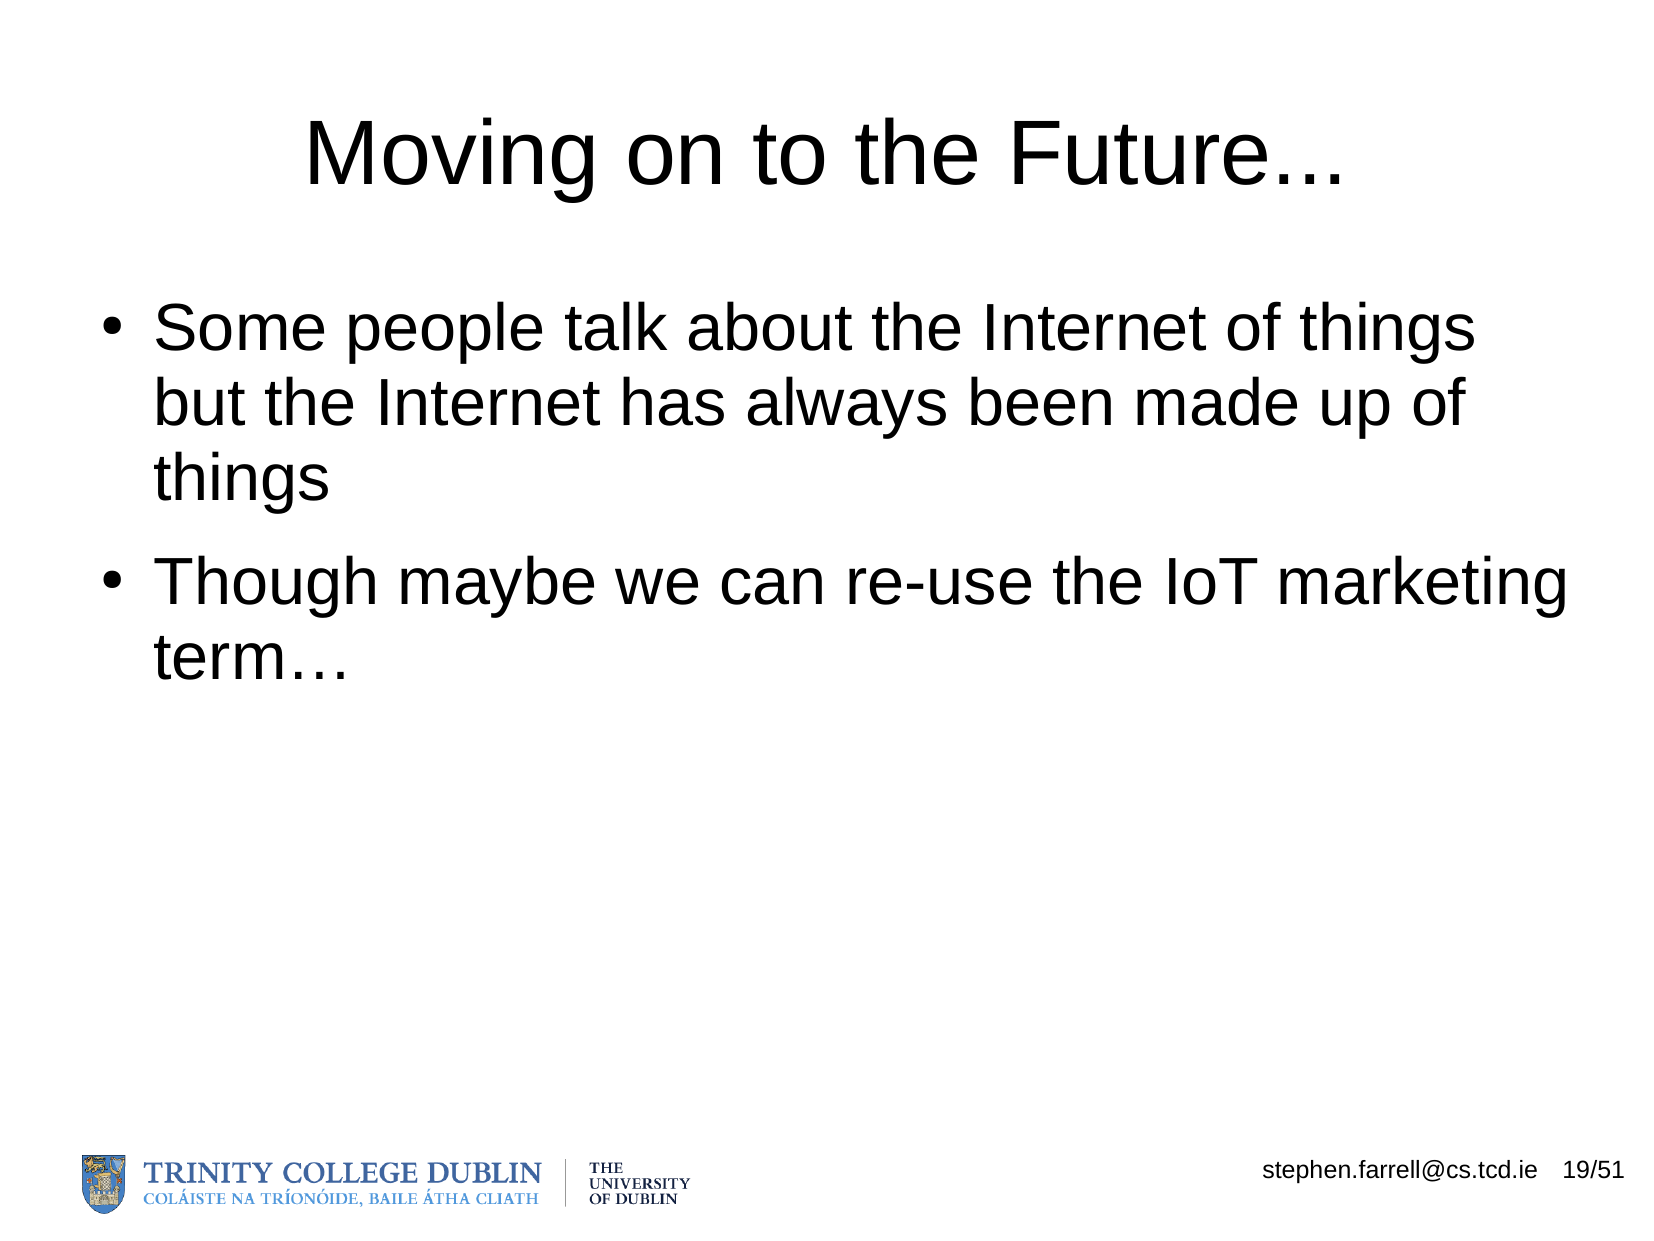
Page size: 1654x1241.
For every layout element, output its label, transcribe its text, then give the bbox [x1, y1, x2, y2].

picture [82, 1155, 694, 1214]
list Some people talk about the Internet of things but the Internet has always been made up of things Though maybe we can re-use the IoT marketing term… [82, 290, 1571, 1010]
title Moving on to the Future... [82, 49, 1571, 257]
